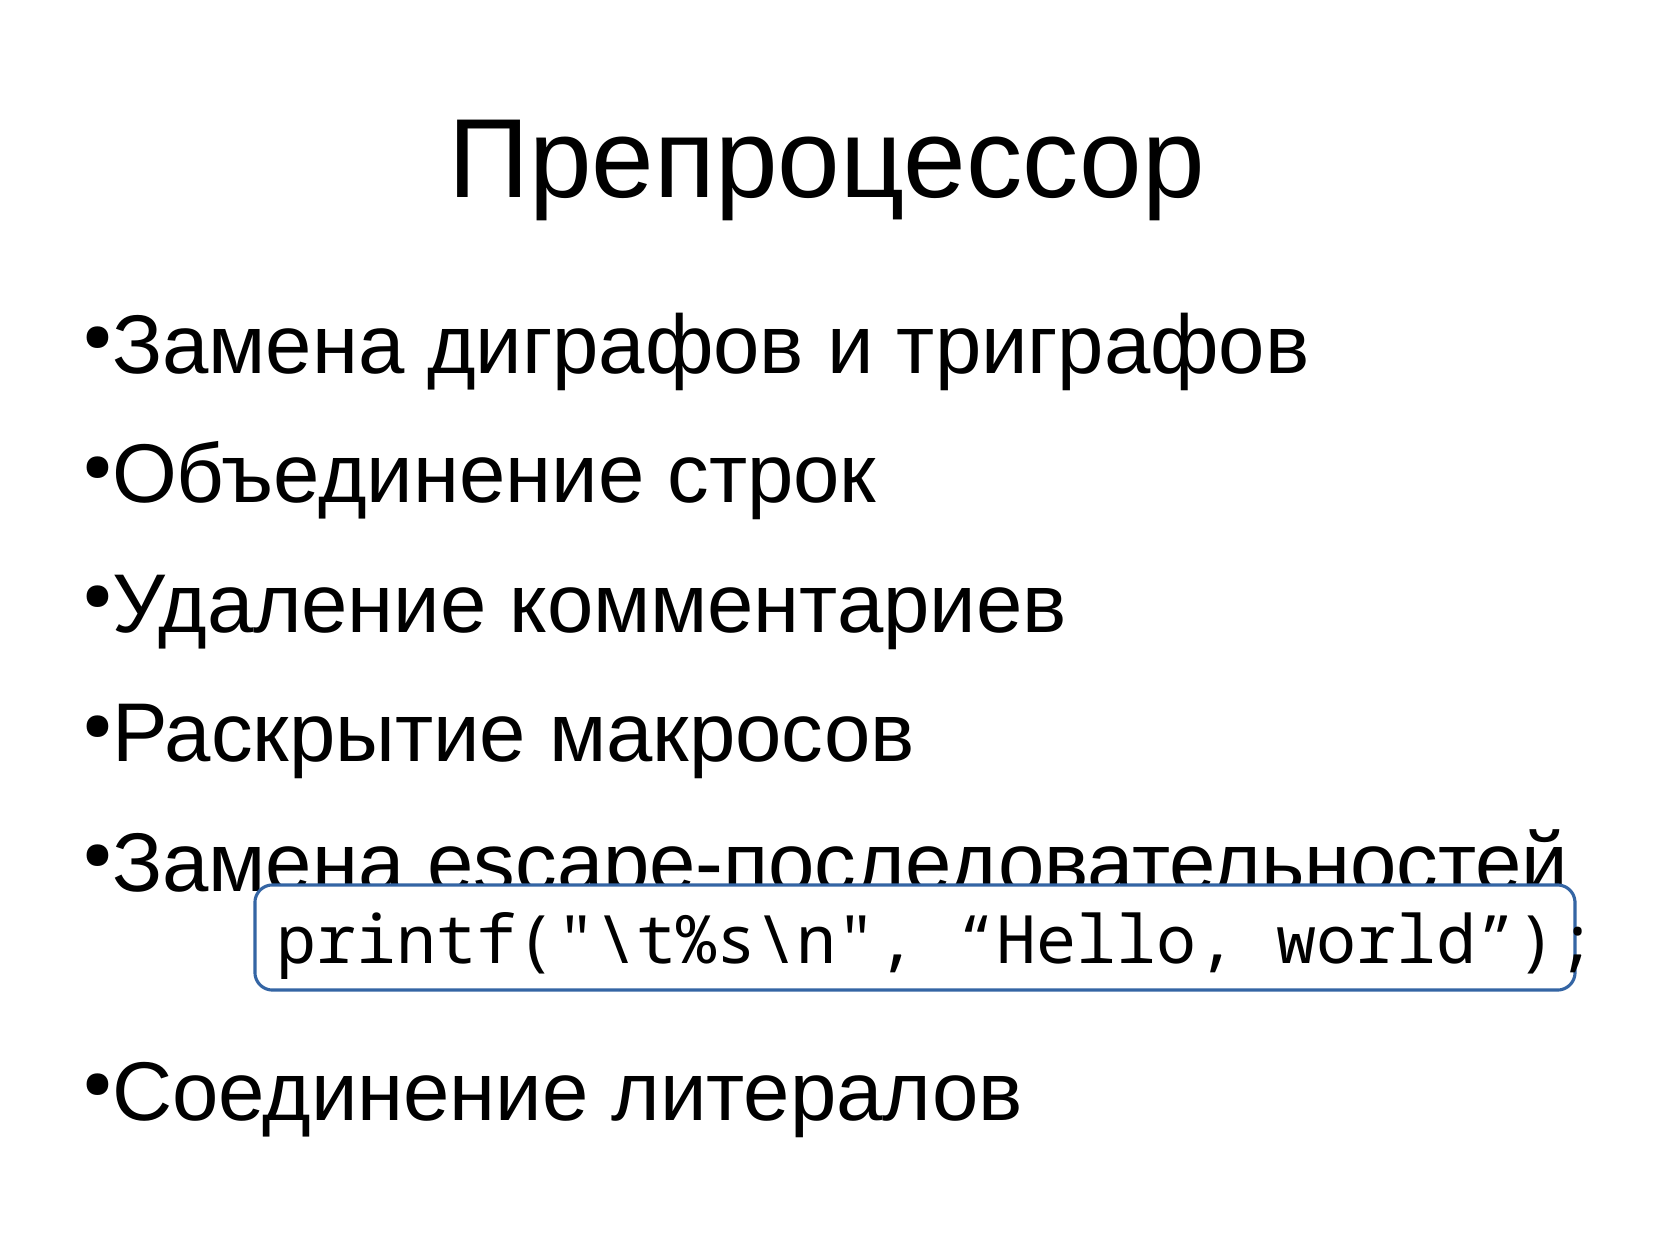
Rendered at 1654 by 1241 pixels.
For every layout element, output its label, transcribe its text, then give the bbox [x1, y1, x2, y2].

title Препроцессор [82, 49, 1571, 257]
list Замена диграфов и триграфов Объединение строк Удаление комментариев Раскрытие макросов Замена escape-последовательностей Соединение литералов [82, 290, 1636, 1171]
text_box printf("\t%s\n", “Hello, world”); [255, 885, 1576, 991]
